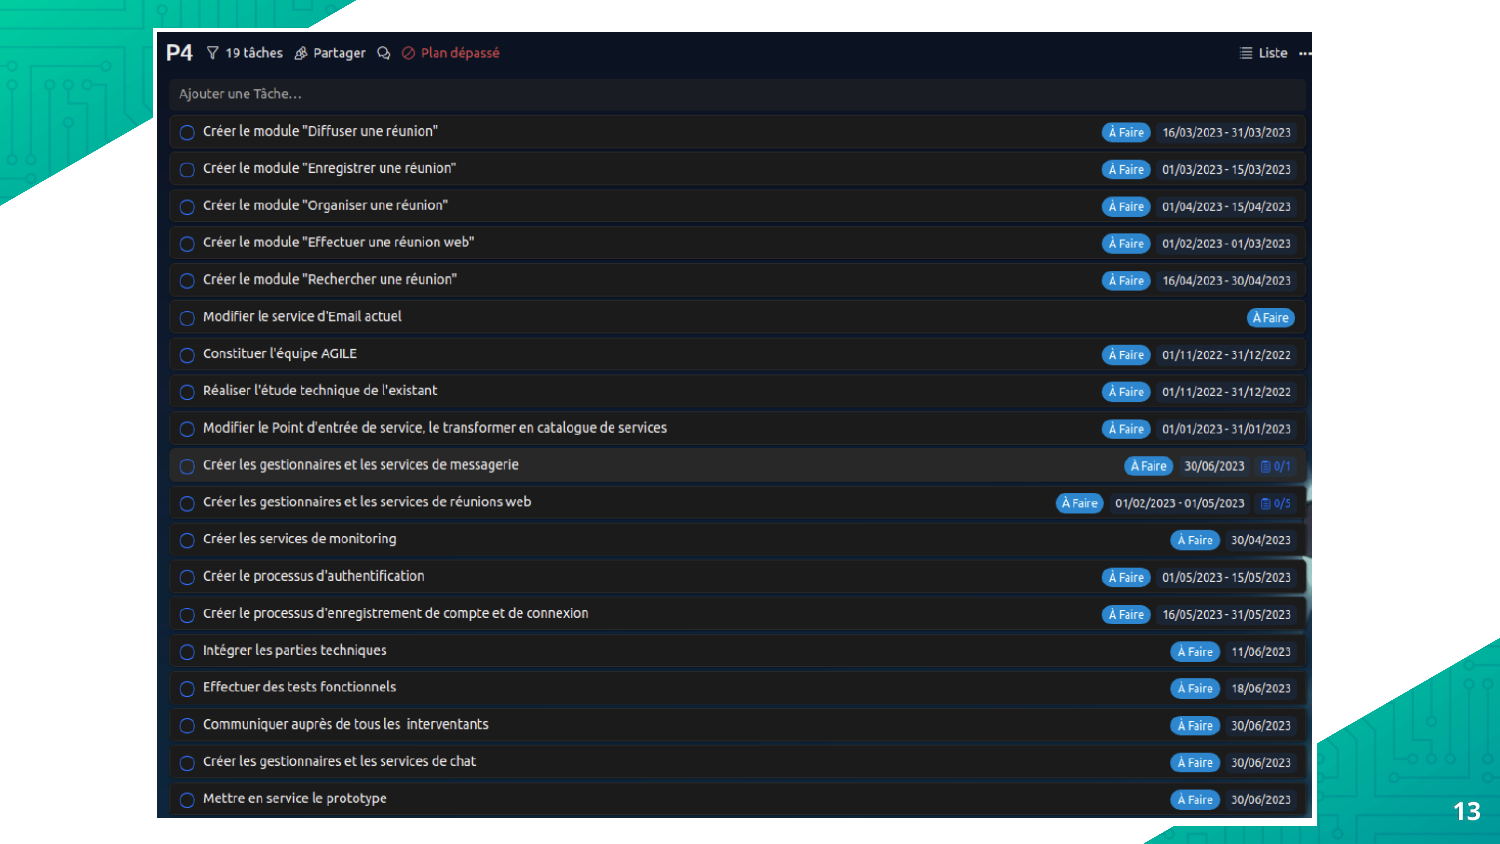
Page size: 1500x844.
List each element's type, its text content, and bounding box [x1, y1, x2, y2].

picture [153, 28, 1317, 827]
slide_number <numéro> [1391, 779, 1482, 844]
